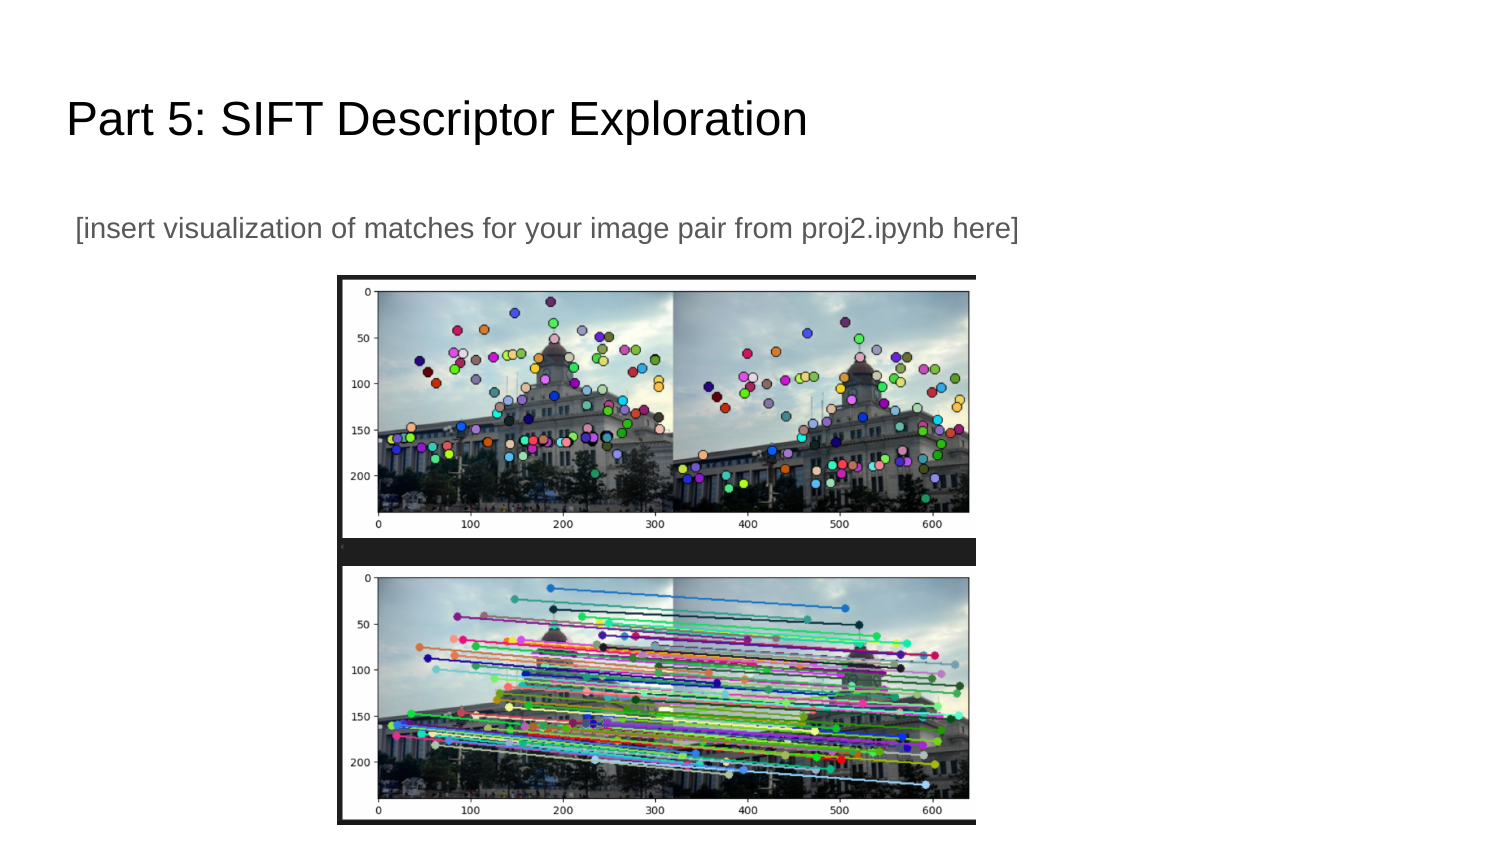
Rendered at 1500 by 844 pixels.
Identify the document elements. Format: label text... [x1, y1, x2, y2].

picture [337, 275, 976, 826]
title Part 5: SIFT Descriptor Exploration [51, 72, 1449, 167]
list [insert visualization of matches for your image pair from proj2.ipynb here] [37, 189, 1286, 751]
